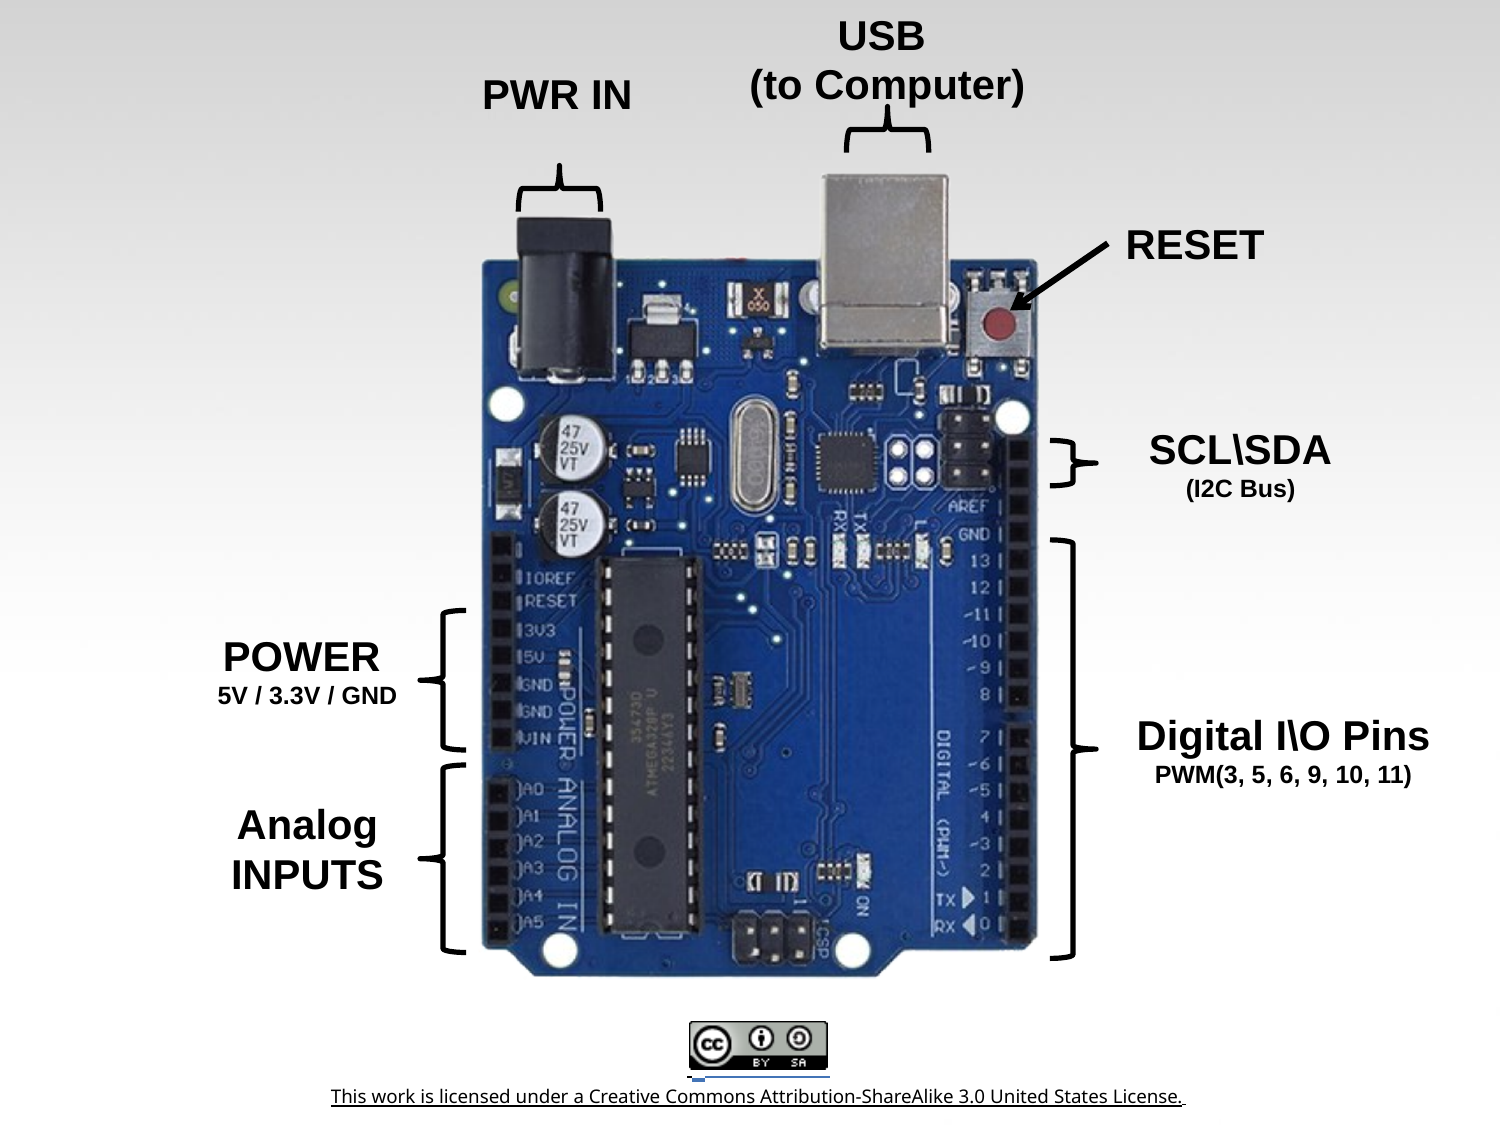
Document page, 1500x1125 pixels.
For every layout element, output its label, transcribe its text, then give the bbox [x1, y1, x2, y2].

text_box Digital I\O Pins PWM(3, 5, 6, 9, 10, 11) [1112, 701, 1455, 796]
text_box USB (to Computer) [637, 1, 1138, 116]
text_box [1009, 243, 1108, 311]
text_box Analog INPUTS [194, 790, 420, 906]
picture [0, 0, 1500, 1125]
text_box PWR IN [395, 60, 721, 125]
text_box RESET [1070, 210, 1321, 275]
text_box POWER 5V / 3.3V / GND [194, 622, 420, 717]
text_box SCL\SDA (I2C Bus) [1115, 415, 1366, 510]
